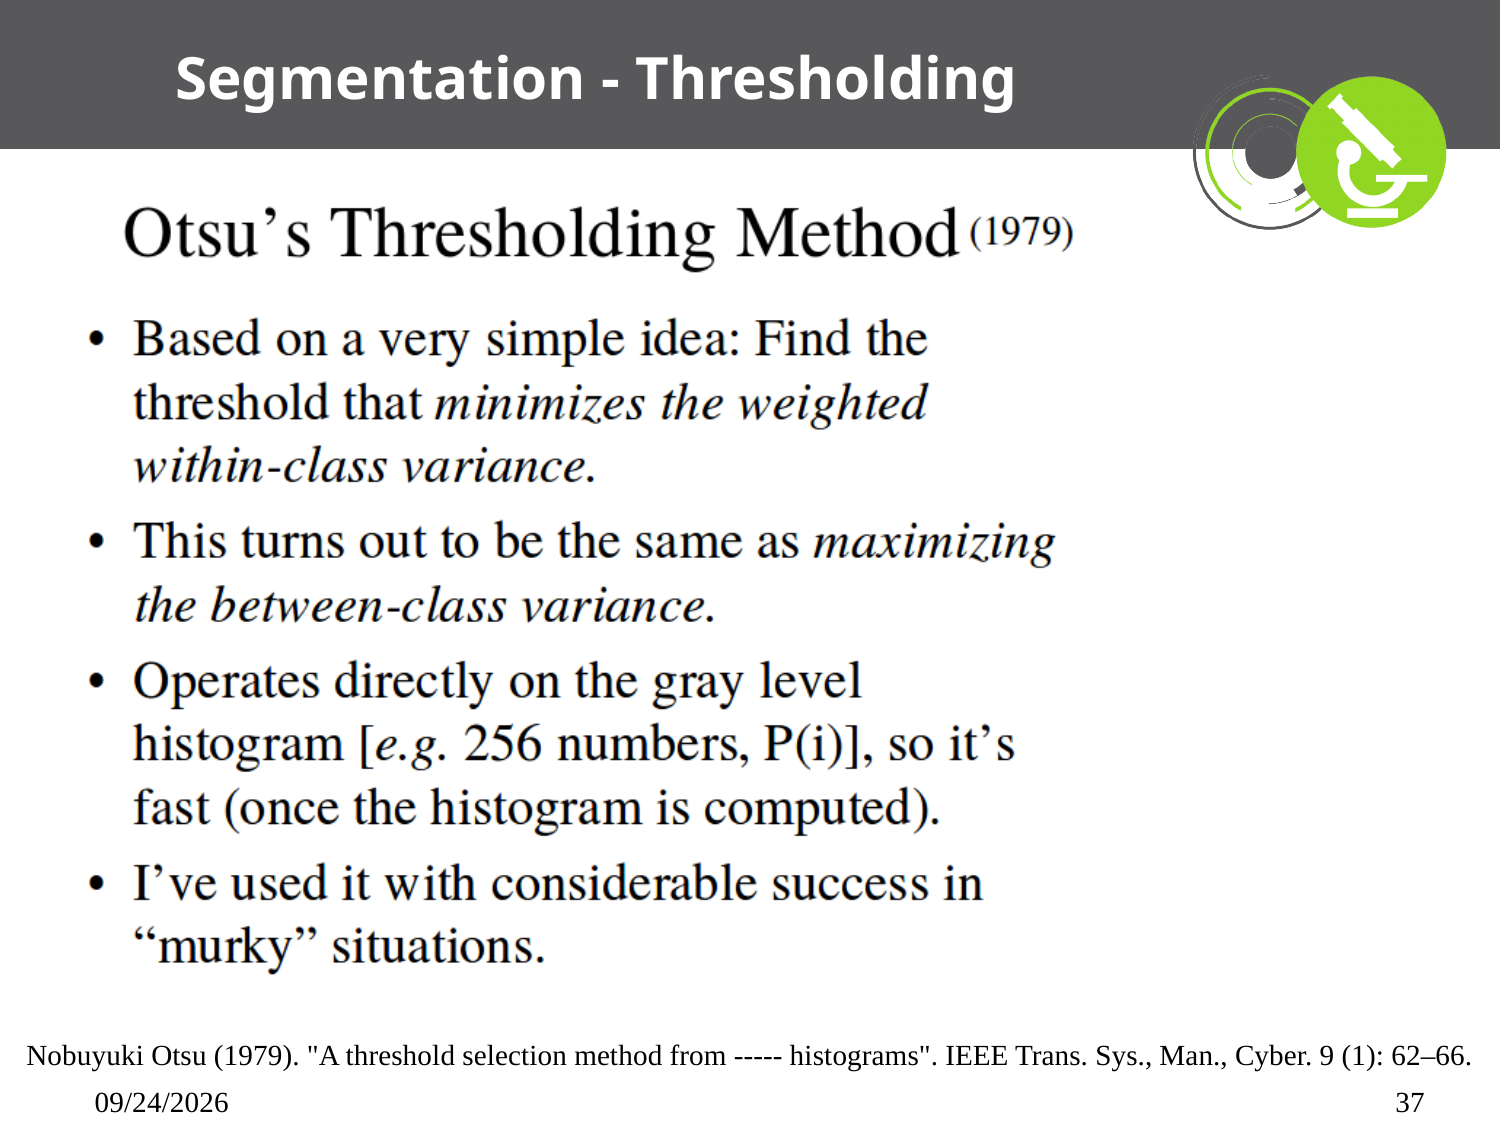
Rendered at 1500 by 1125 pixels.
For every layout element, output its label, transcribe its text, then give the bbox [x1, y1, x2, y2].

picture [1188, 69, 1453, 236]
title Segmentation - Thresholding [0, 0, 1193, 154]
picture [2, 153, 1182, 1024]
